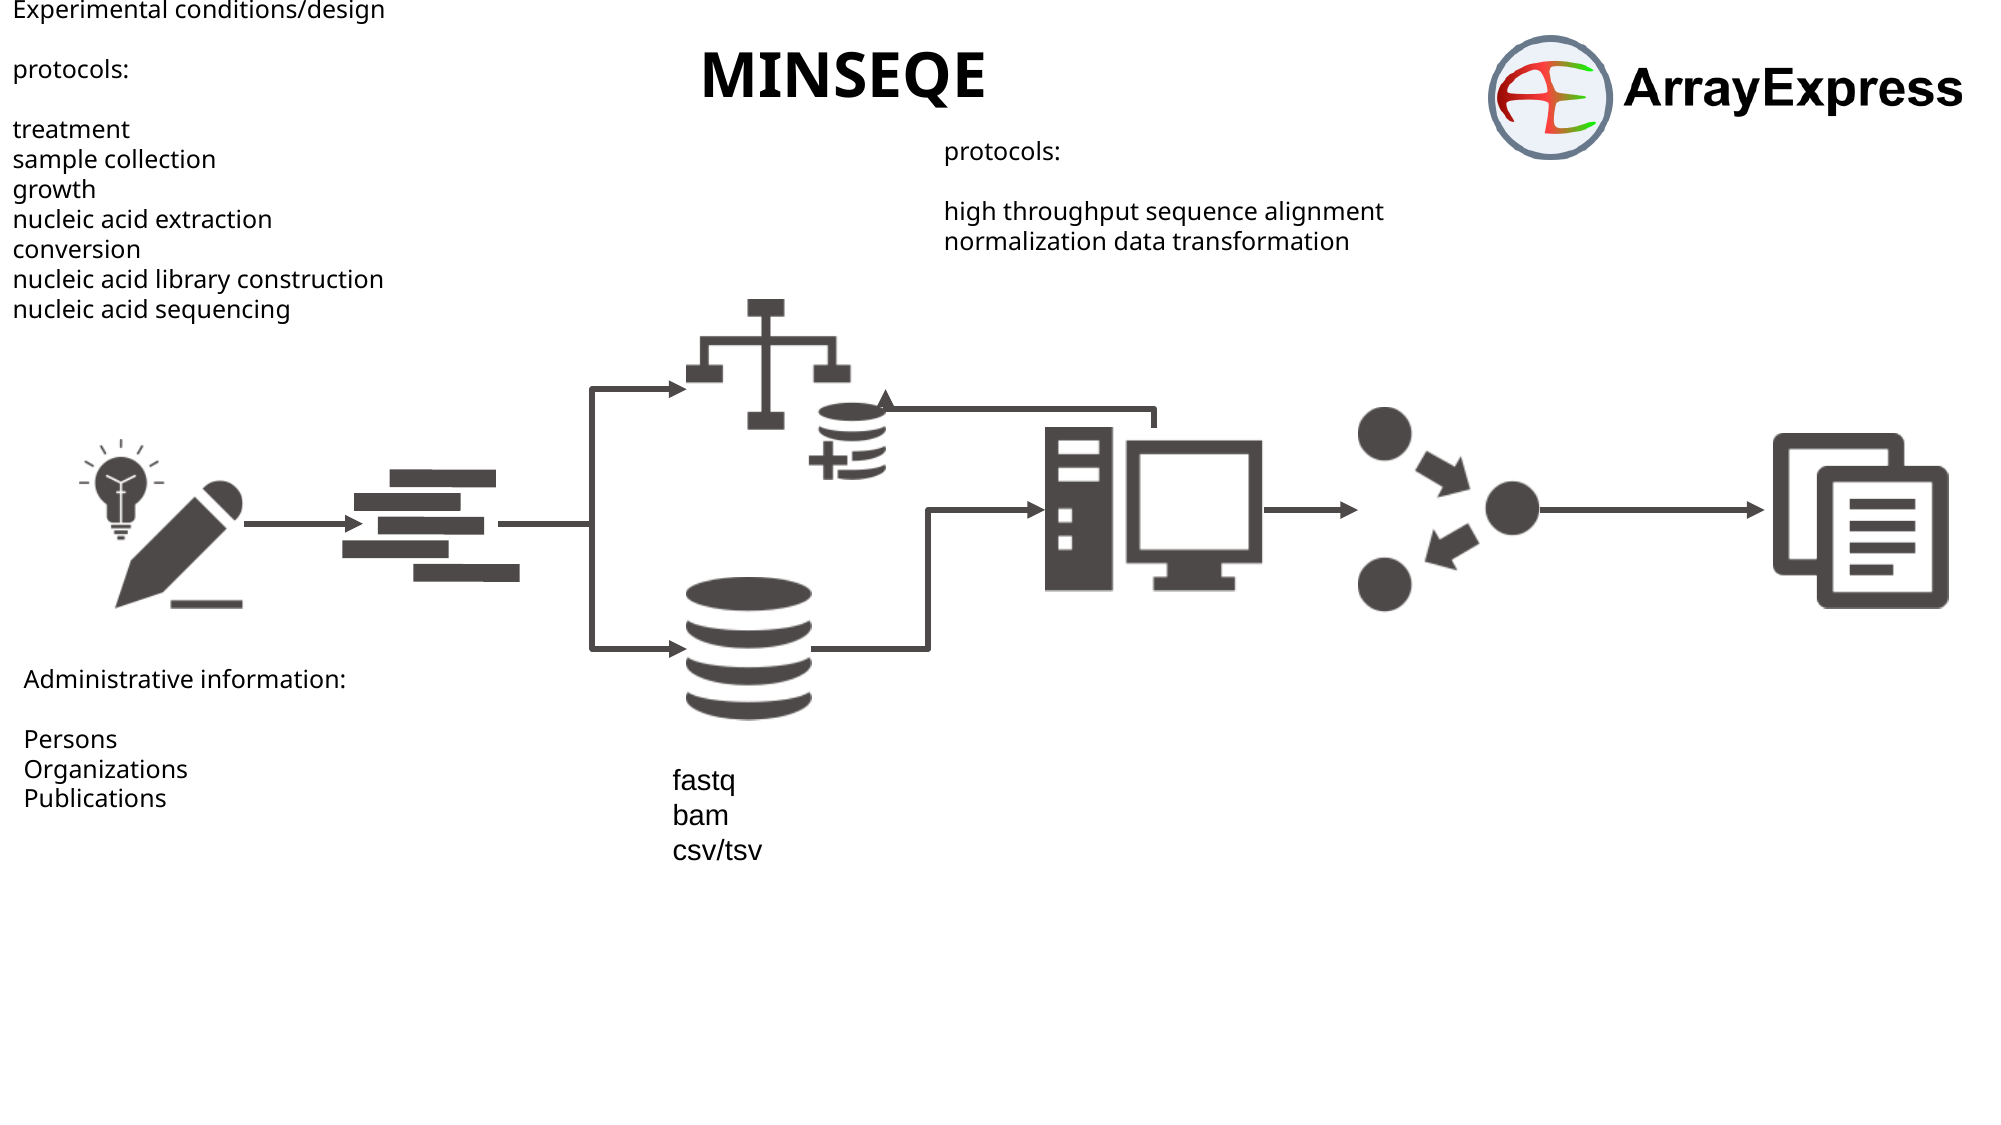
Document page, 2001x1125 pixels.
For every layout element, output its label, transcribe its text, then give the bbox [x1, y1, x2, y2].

picture [686, 299, 886, 480]
text_box protocols: high throughput sequence alignment normalization data transformation [932, 129, 1634, 310]
picture [1045, 427, 1264, 592]
text_box fastq bam csv/tsv [661, 755, 851, 897]
picture [686, 577, 812, 721]
text_box Experimental conditions/design protocols: treatment sample collection growth nucleic acid extraction conversion nucleic acid library construction nucleic acid sequencing [1, 0, 630, 441]
picture [1488, 35, 1962, 160]
picture [79, 441, 244, 609]
picture [1358, 407, 1541, 613]
picture [1773, 433, 1949, 609]
text_box Administrative information: Persons Organizations Publications [12, 657, 642, 1111]
text_box MINSEQE [688, 29, 1099, 211]
